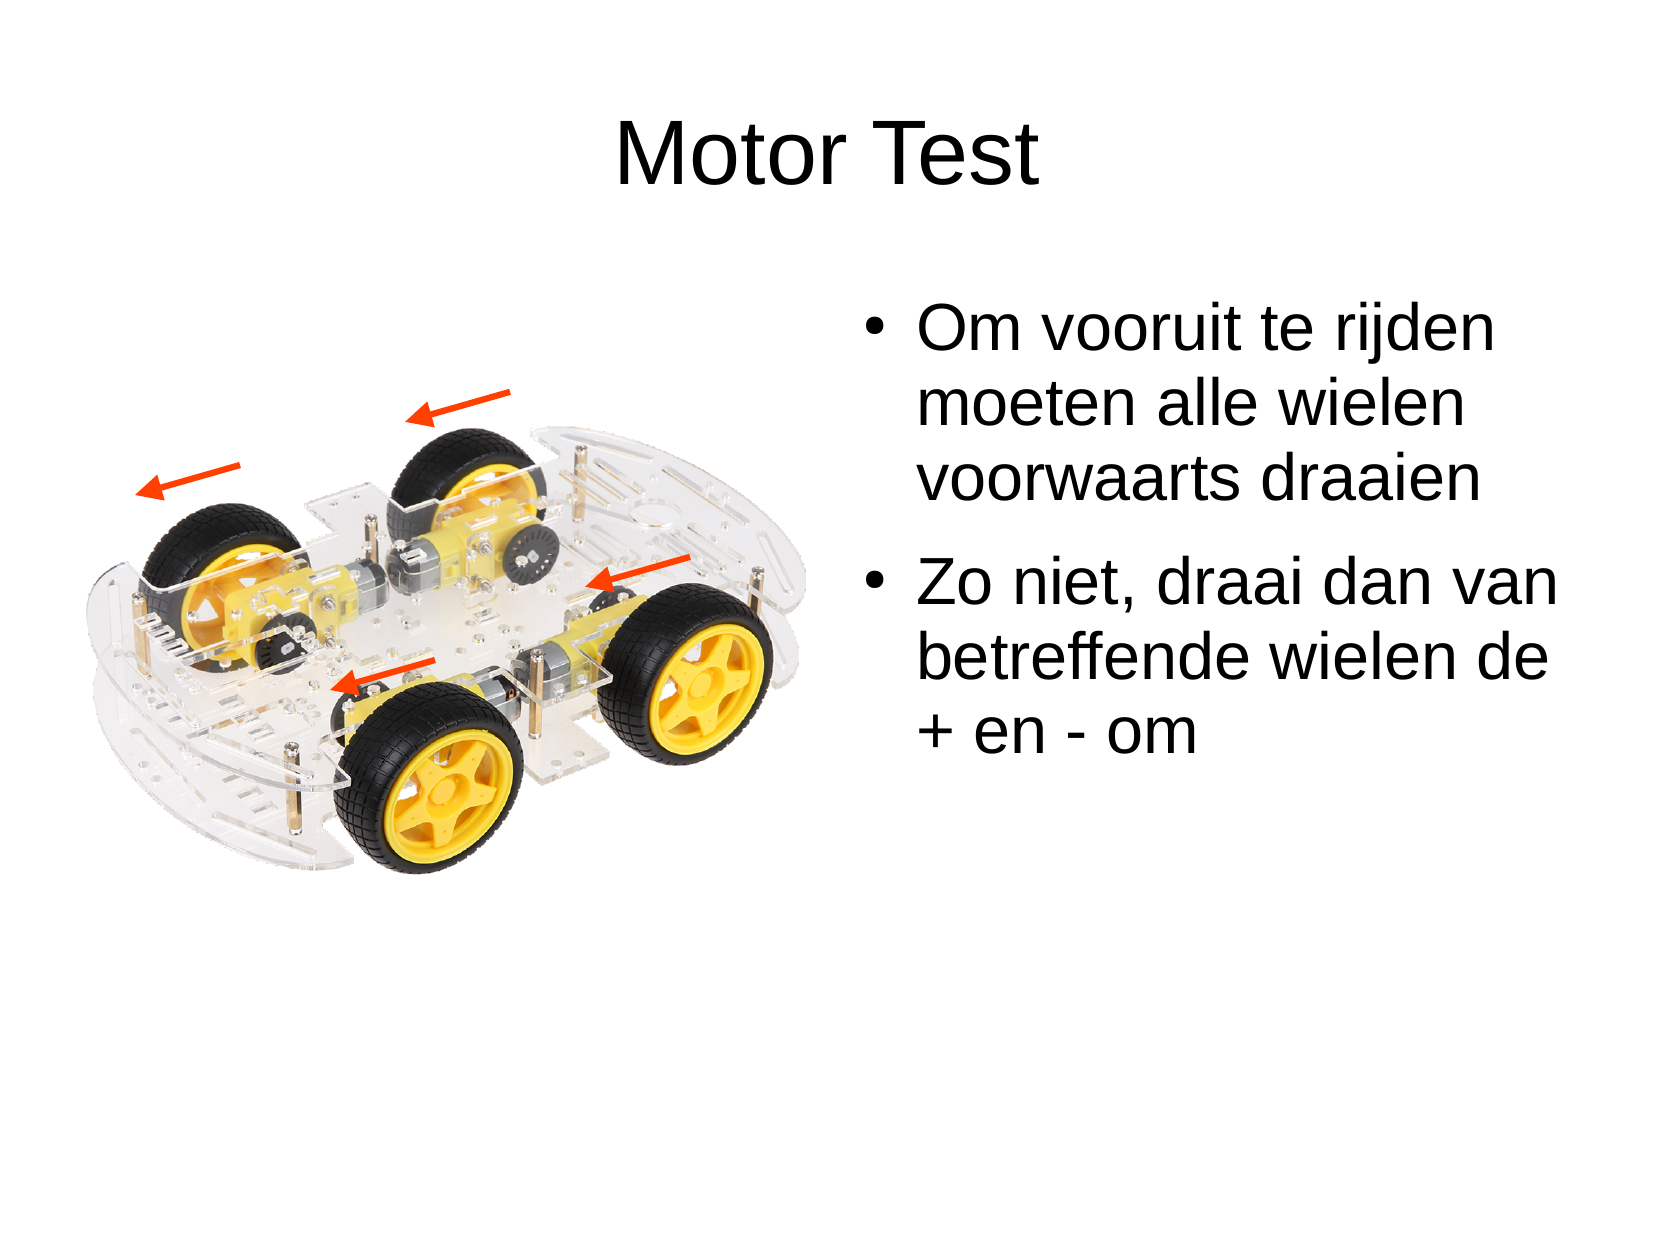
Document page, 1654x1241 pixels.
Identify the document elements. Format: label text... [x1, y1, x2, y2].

title Motor Test [82, 49, 1571, 257]
picture [86, 290, 806, 1010]
list Om vooruit te rijden moeten alle wielen voorwaarts draaien Zo niet, draai dan van betreffende wielen de + en - om [845, 290, 1572, 1010]
